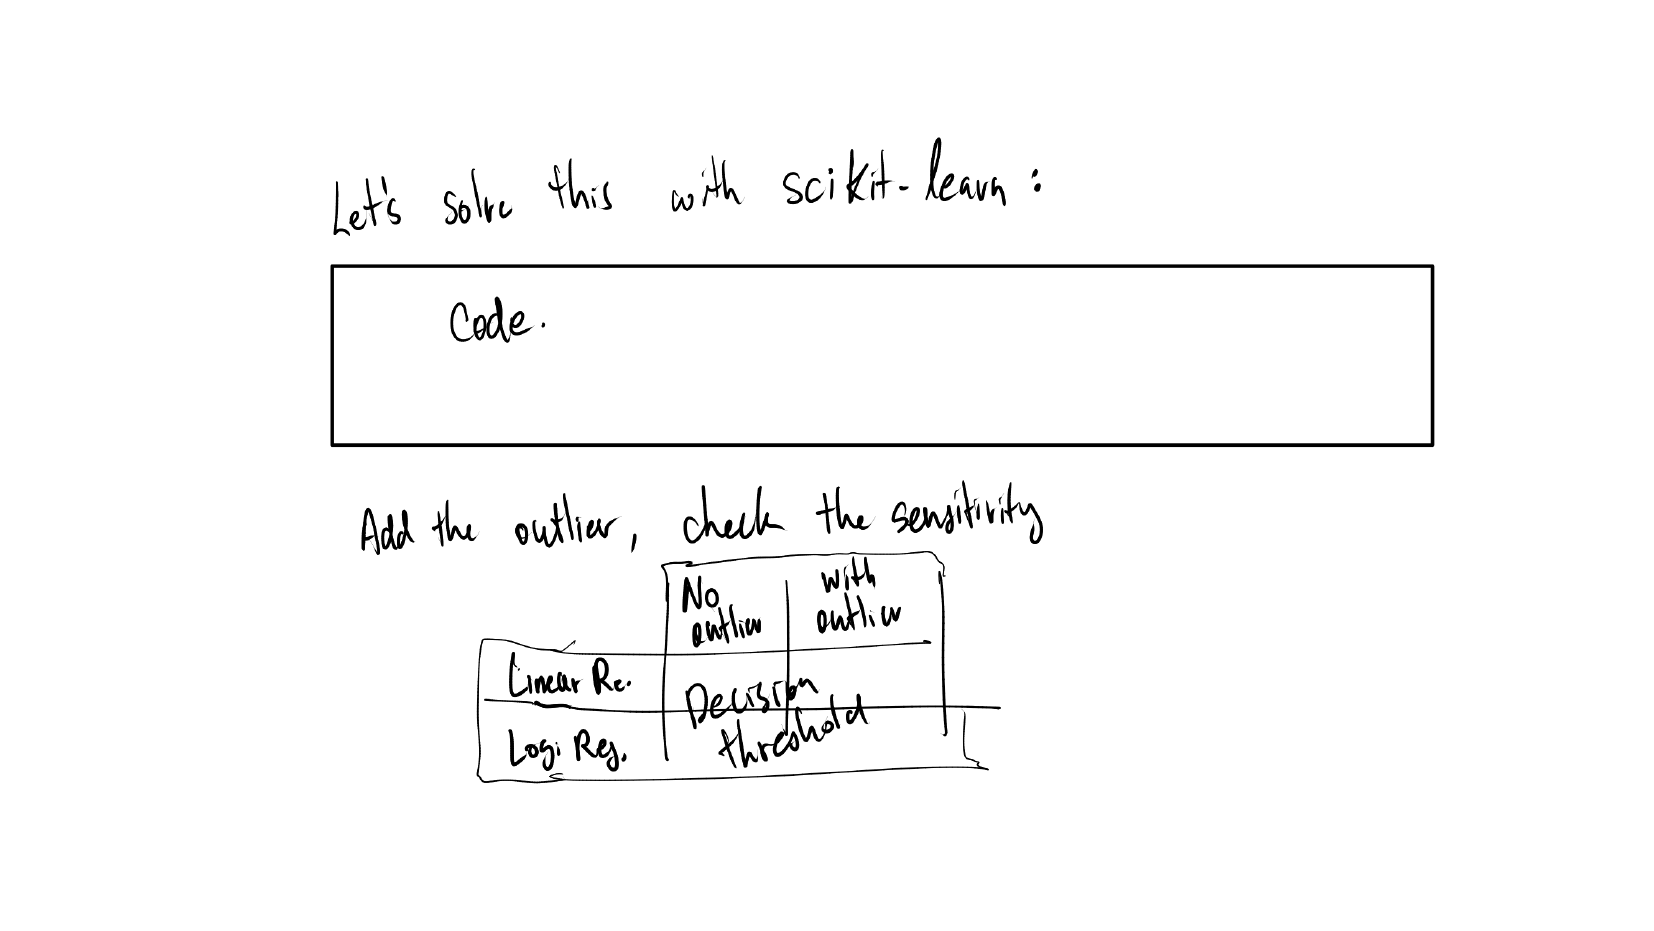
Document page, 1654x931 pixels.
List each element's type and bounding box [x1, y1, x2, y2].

picture [299, 106, 1465, 814]
